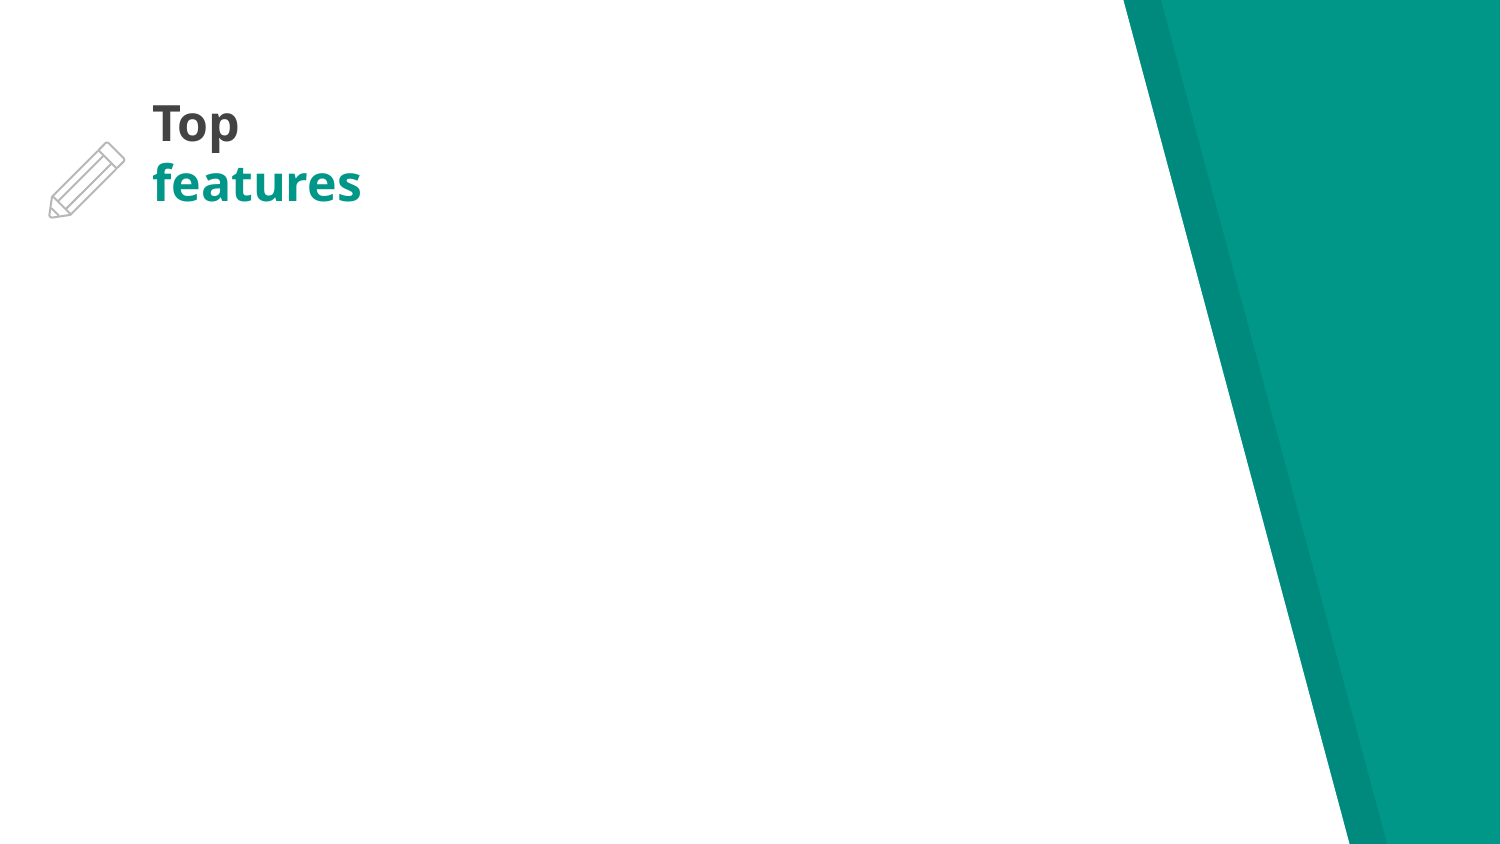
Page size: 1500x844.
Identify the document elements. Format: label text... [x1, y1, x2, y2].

title Top features [137, 146, 1011, 227]
